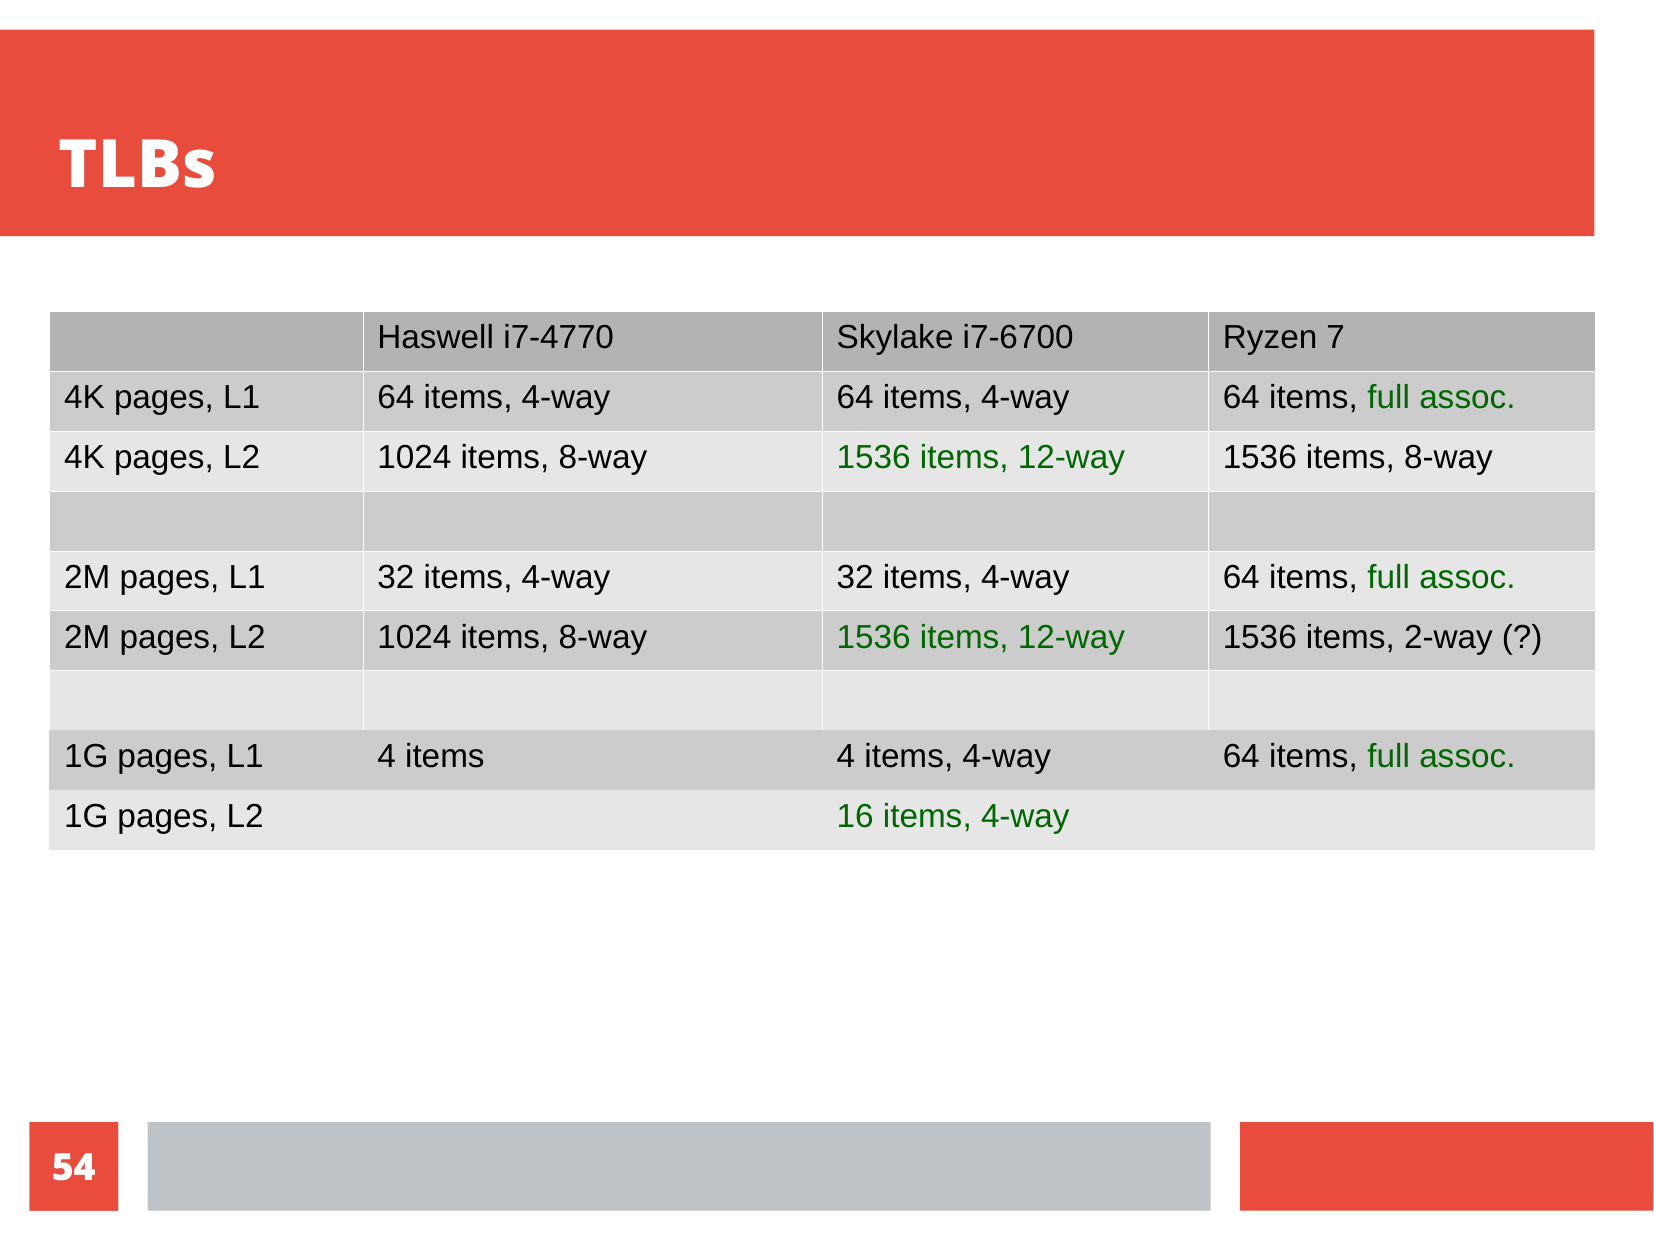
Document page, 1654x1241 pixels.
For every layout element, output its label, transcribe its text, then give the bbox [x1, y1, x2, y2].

table_cell 2M pages, L1 [50, 552, 363, 610]
table_cell [363, 790, 822, 850]
table_cell 1G pages, L2 [49, 790, 363, 850]
table_cell 1536 items, 12-way [823, 611, 1208, 670]
table_cell [823, 492, 1208, 551]
table_cell [50, 671, 363, 730]
table_cell 1536 items, 12-way [823, 432, 1208, 491]
table_cell [1209, 671, 1595, 730]
table_cell [50, 492, 363, 551]
table_cell [364, 671, 822, 730]
title TLBs [59, 59, 1595, 207]
table_cell 2M pages, L2 [50, 611, 363, 670]
table_cell 4K pages, L1 [50, 372, 363, 431]
table_cell 64 items, full assoc. [1209, 552, 1595, 610]
table_cell 64 items, full assoc. [1209, 372, 1595, 431]
table_cell 1G pages, L1 [49, 730, 363, 790]
table_cell 64 items, full assoc. [1208, 730, 1595, 790]
table_cell 1536 items, 8-way [1209, 432, 1595, 491]
table_cell 16 items, 4-way [822, 790, 1208, 850]
table_header [50, 312, 363, 371]
table_cell 4K pages, L2 [50, 432, 363, 491]
table_cell 4 items [363, 730, 822, 790]
table_header Skylake i7-6700 [823, 312, 1208, 371]
table_cell 1024 items, 8-way [364, 611, 822, 670]
table_cell [823, 671, 1208, 730]
table_cell [1208, 790, 1595, 850]
table_cell [1209, 492, 1595, 551]
table_cell 1024 items, 8-way [364, 432, 822, 491]
table_cell 32 items, 4-way [364, 552, 822, 610]
table_cell 64 items, 4-way [823, 372, 1208, 431]
table_header Ryzen 7 [1209, 312, 1595, 371]
table_cell 32 items, 4-way [823, 552, 1208, 610]
table_header Haswell i7-4770 [364, 312, 822, 371]
table_cell 1536 items, 2-way (?) [1209, 611, 1595, 670]
table_cell 64 items, 4-way [364, 372, 822, 431]
table_cell [364, 492, 822, 551]
table_cell 4 items, 4-way [822, 730, 1208, 790]
